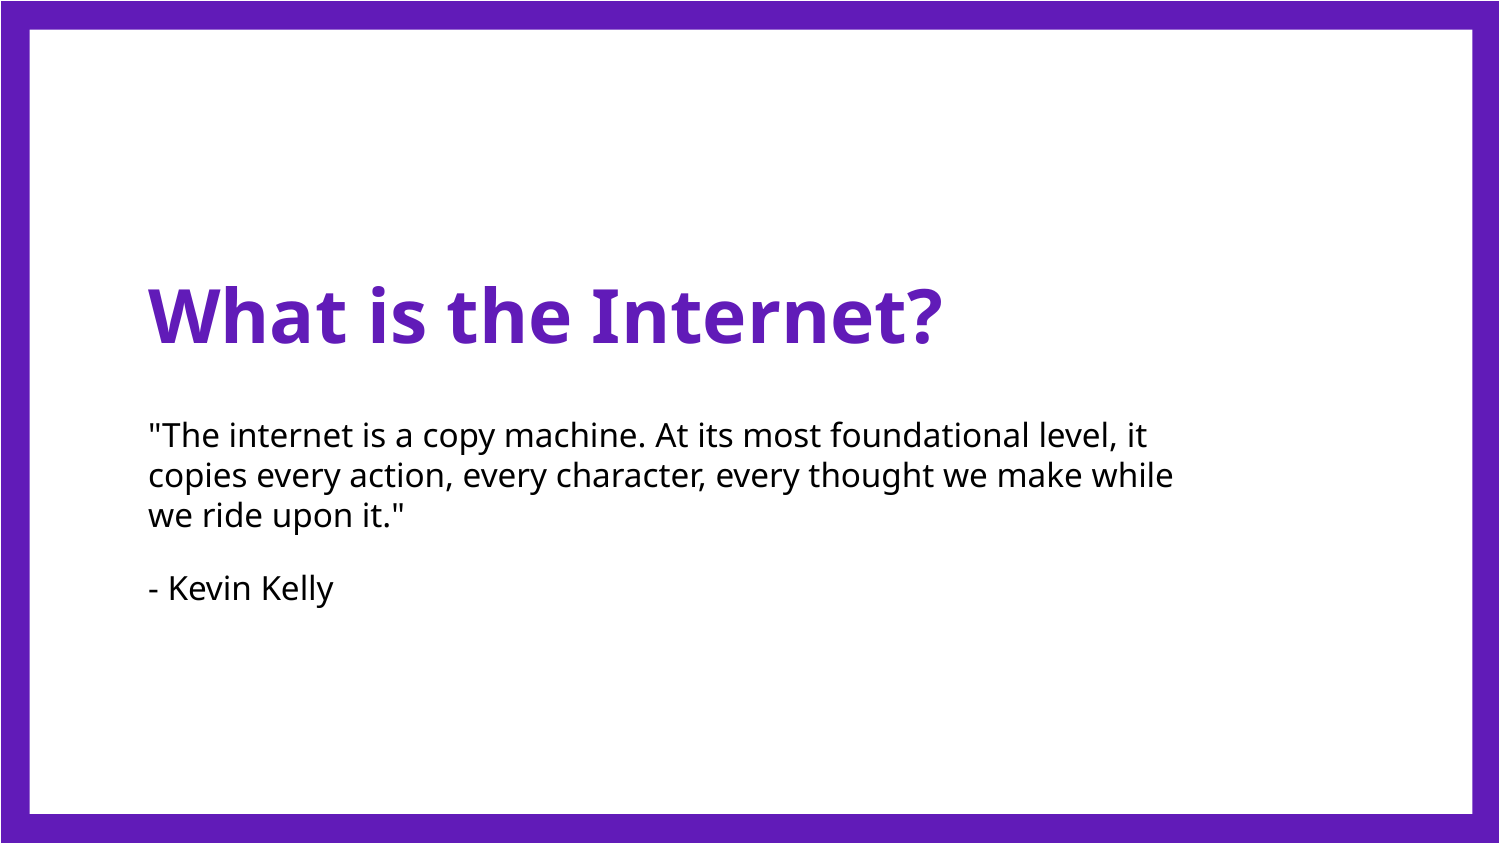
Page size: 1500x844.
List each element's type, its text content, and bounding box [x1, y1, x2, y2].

title What is the Internet? [133, 131, 1193, 374]
list "The internet is a copy machine. At its most foundational level, it copies every action, every character, every thought we make while we ride upon it." - Kevin Kelly [133, 398, 1193, 734]
text_box [29, 29, 1473, 814]
